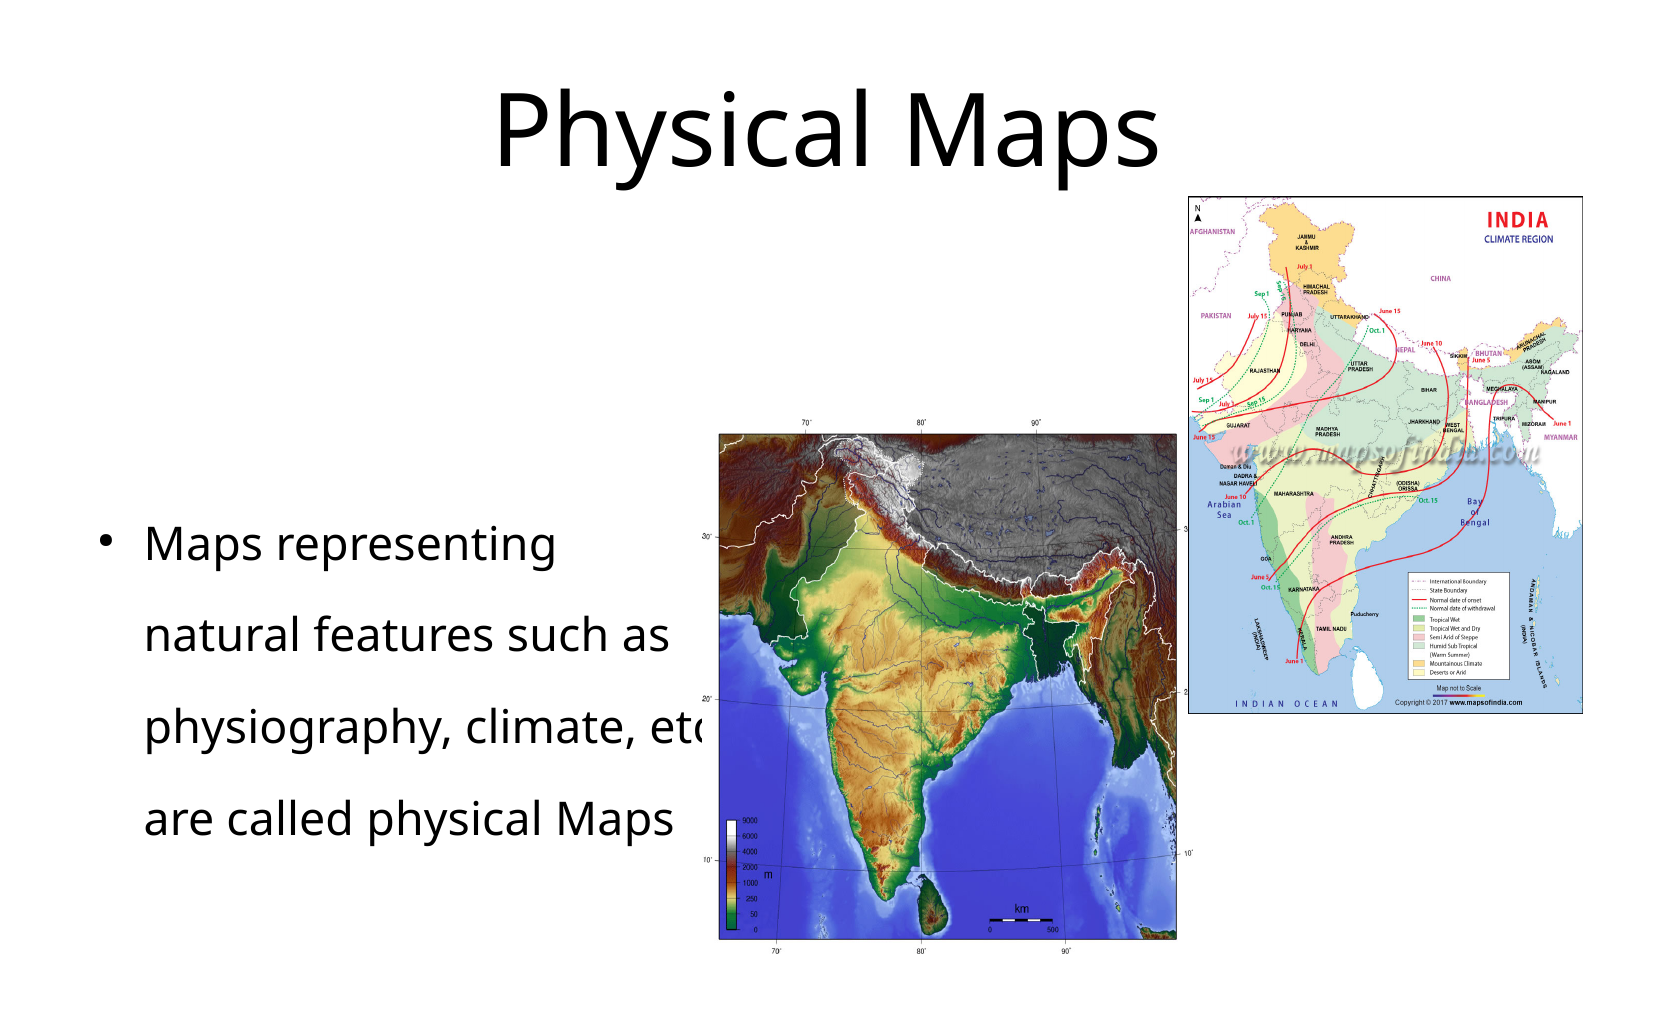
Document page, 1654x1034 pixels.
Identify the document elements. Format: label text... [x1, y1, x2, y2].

picture [702, 196, 1583, 954]
list Maps representing natural features such as physiography, climate, etc. are called physical Maps [82, 395, 809, 851]
title Physical Maps‍ [82, 41, 1571, 214]
